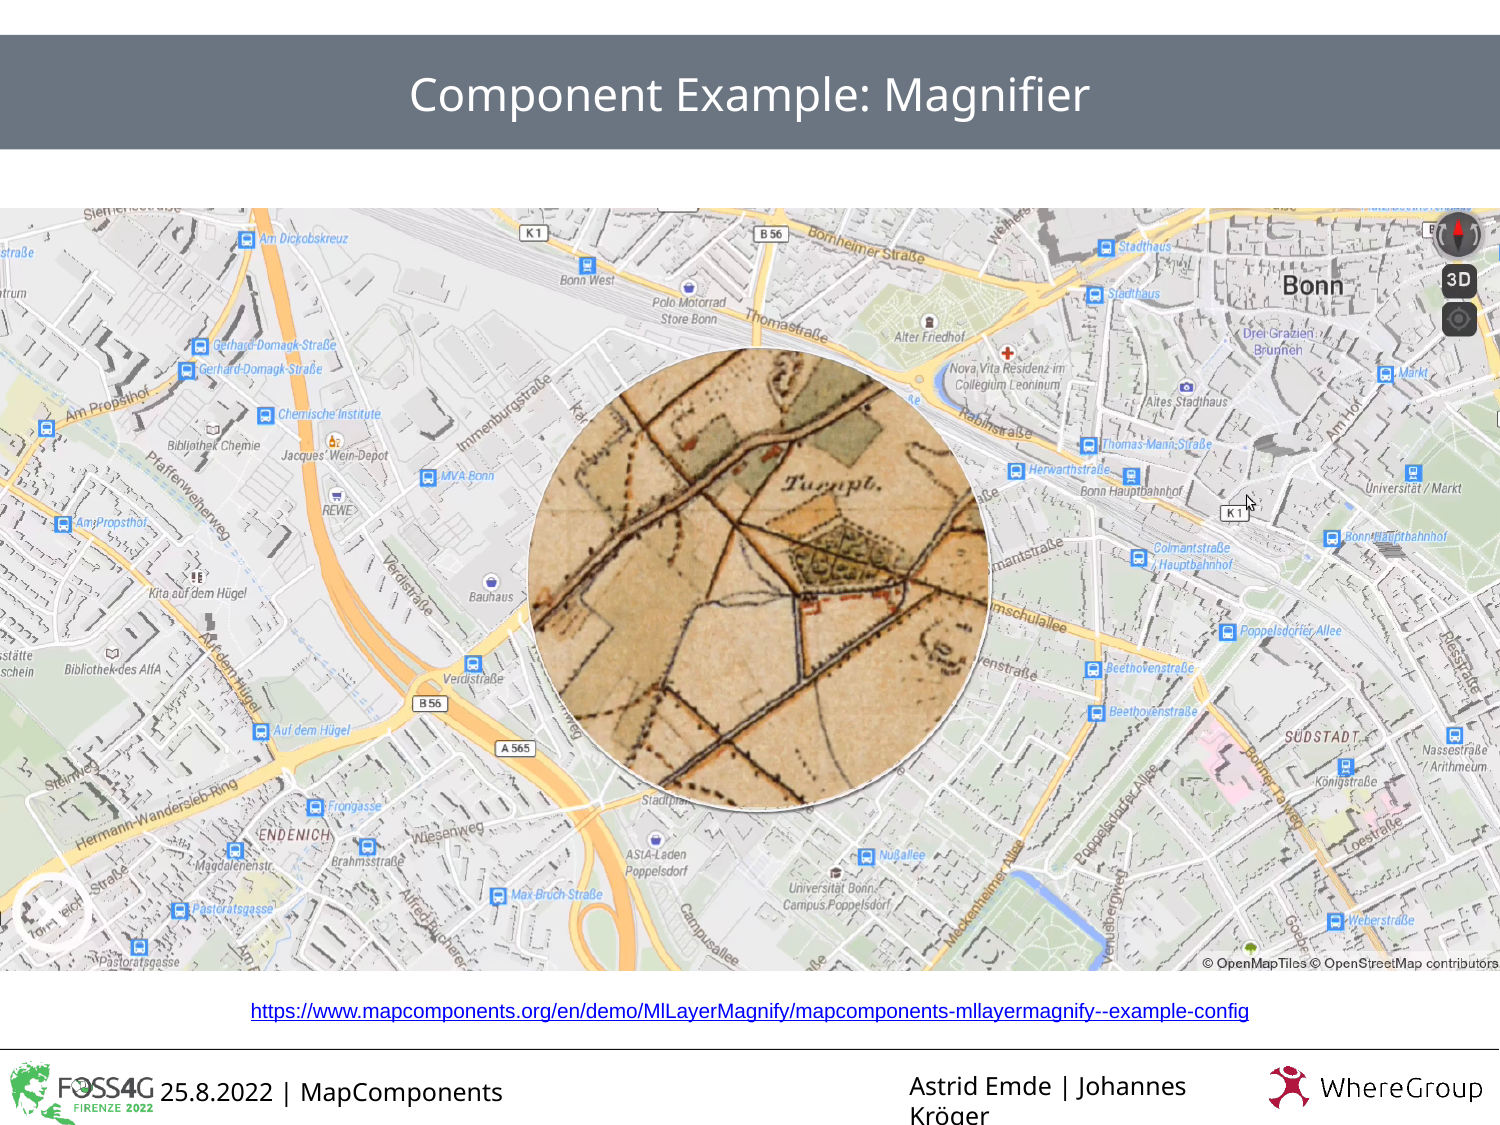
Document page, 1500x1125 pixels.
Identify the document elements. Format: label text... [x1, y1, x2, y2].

picture [1268, 1066, 1482, 1109]
picture [0, 1061, 178, 1125]
text_box Component Example: Magnifier [74, 44, 1425, 142]
text_box [0, 207, 1500, 972]
text_box https://www.mapcomponents.org/en/demo/MlLayerMagnify/mapcomponents-mllayermagnify--example-config [235, 990, 1265, 1098]
